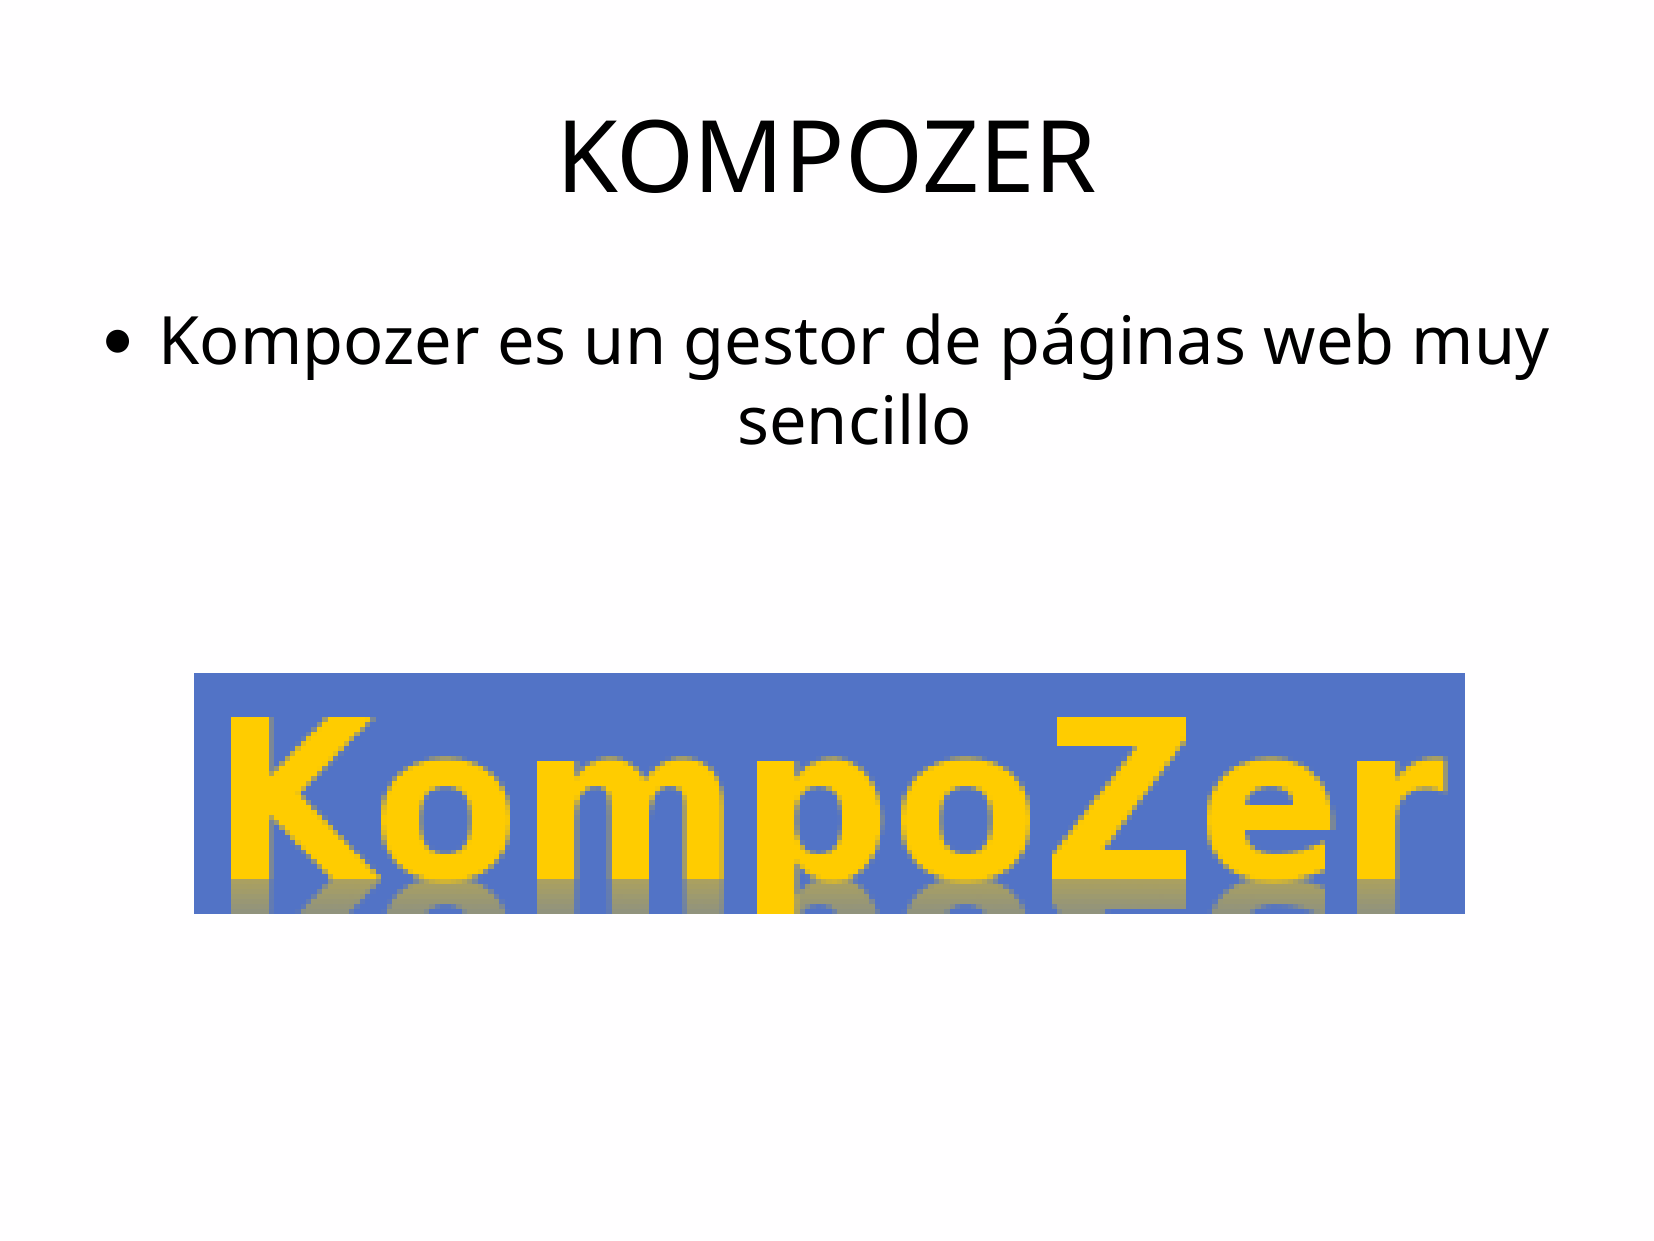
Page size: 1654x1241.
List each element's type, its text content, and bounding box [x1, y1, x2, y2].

title KOMPOZER [82, 49, 1571, 257]
list Kompozer es un gestor de páginas web muy sencillo [82, 290, 1571, 1010]
picture [194, 673, 1465, 914]
